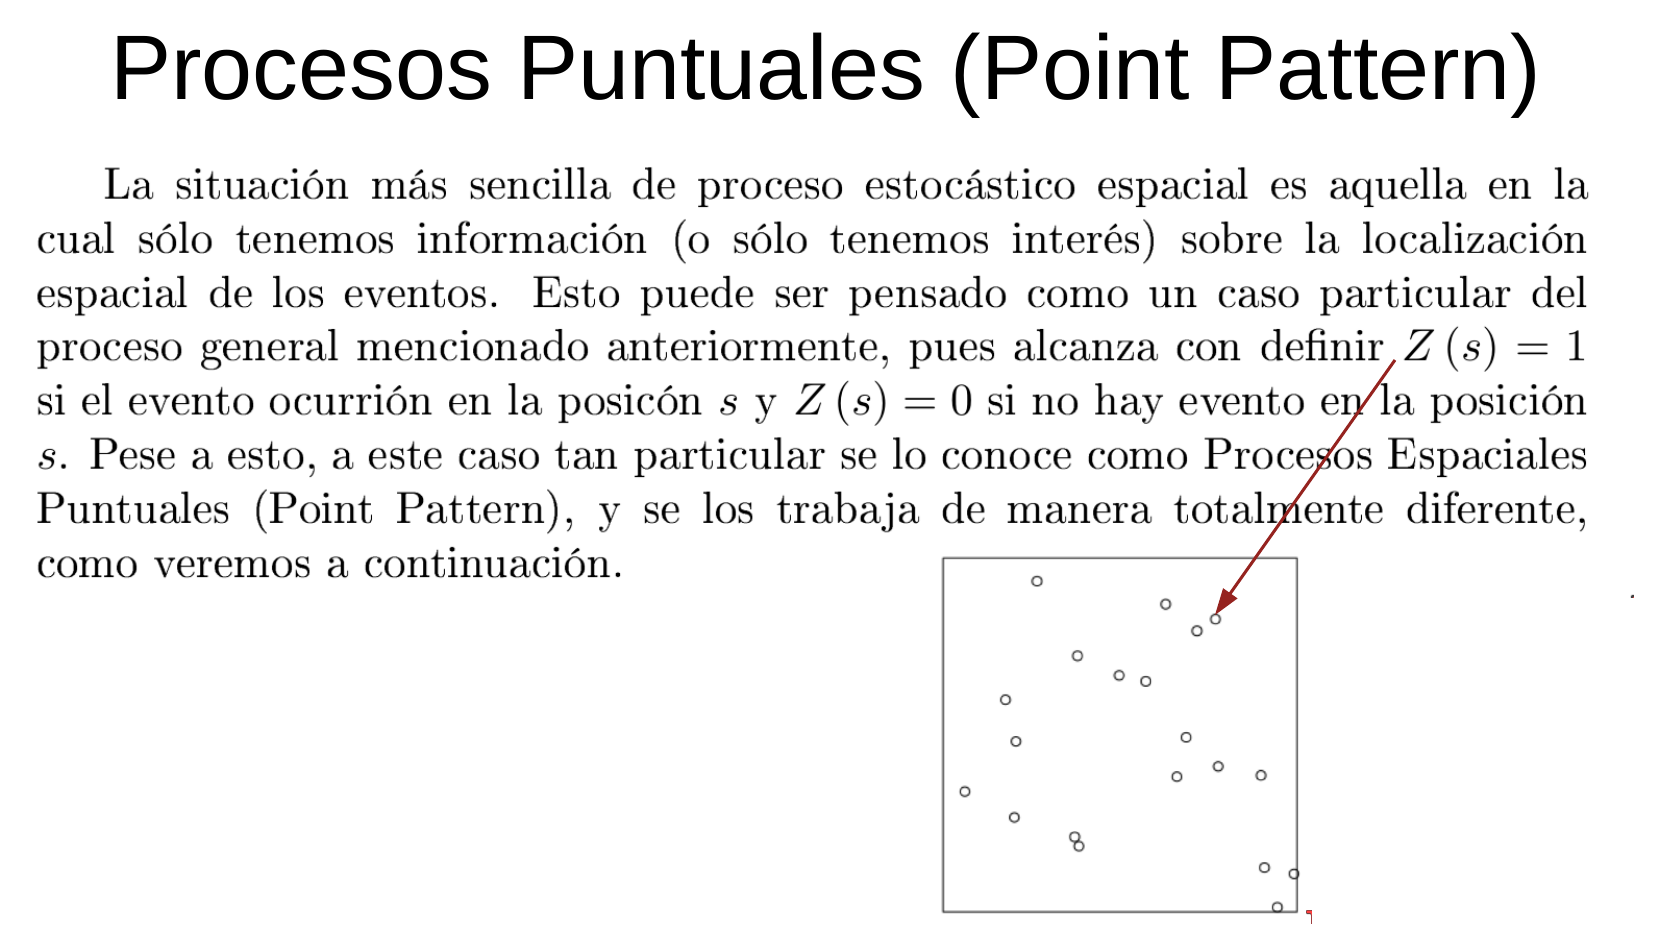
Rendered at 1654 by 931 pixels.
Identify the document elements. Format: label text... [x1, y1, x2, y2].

picture [25, 158, 1634, 924]
title Procesos Puntuales (Point Pattern) [82, 0, 1571, 146]
